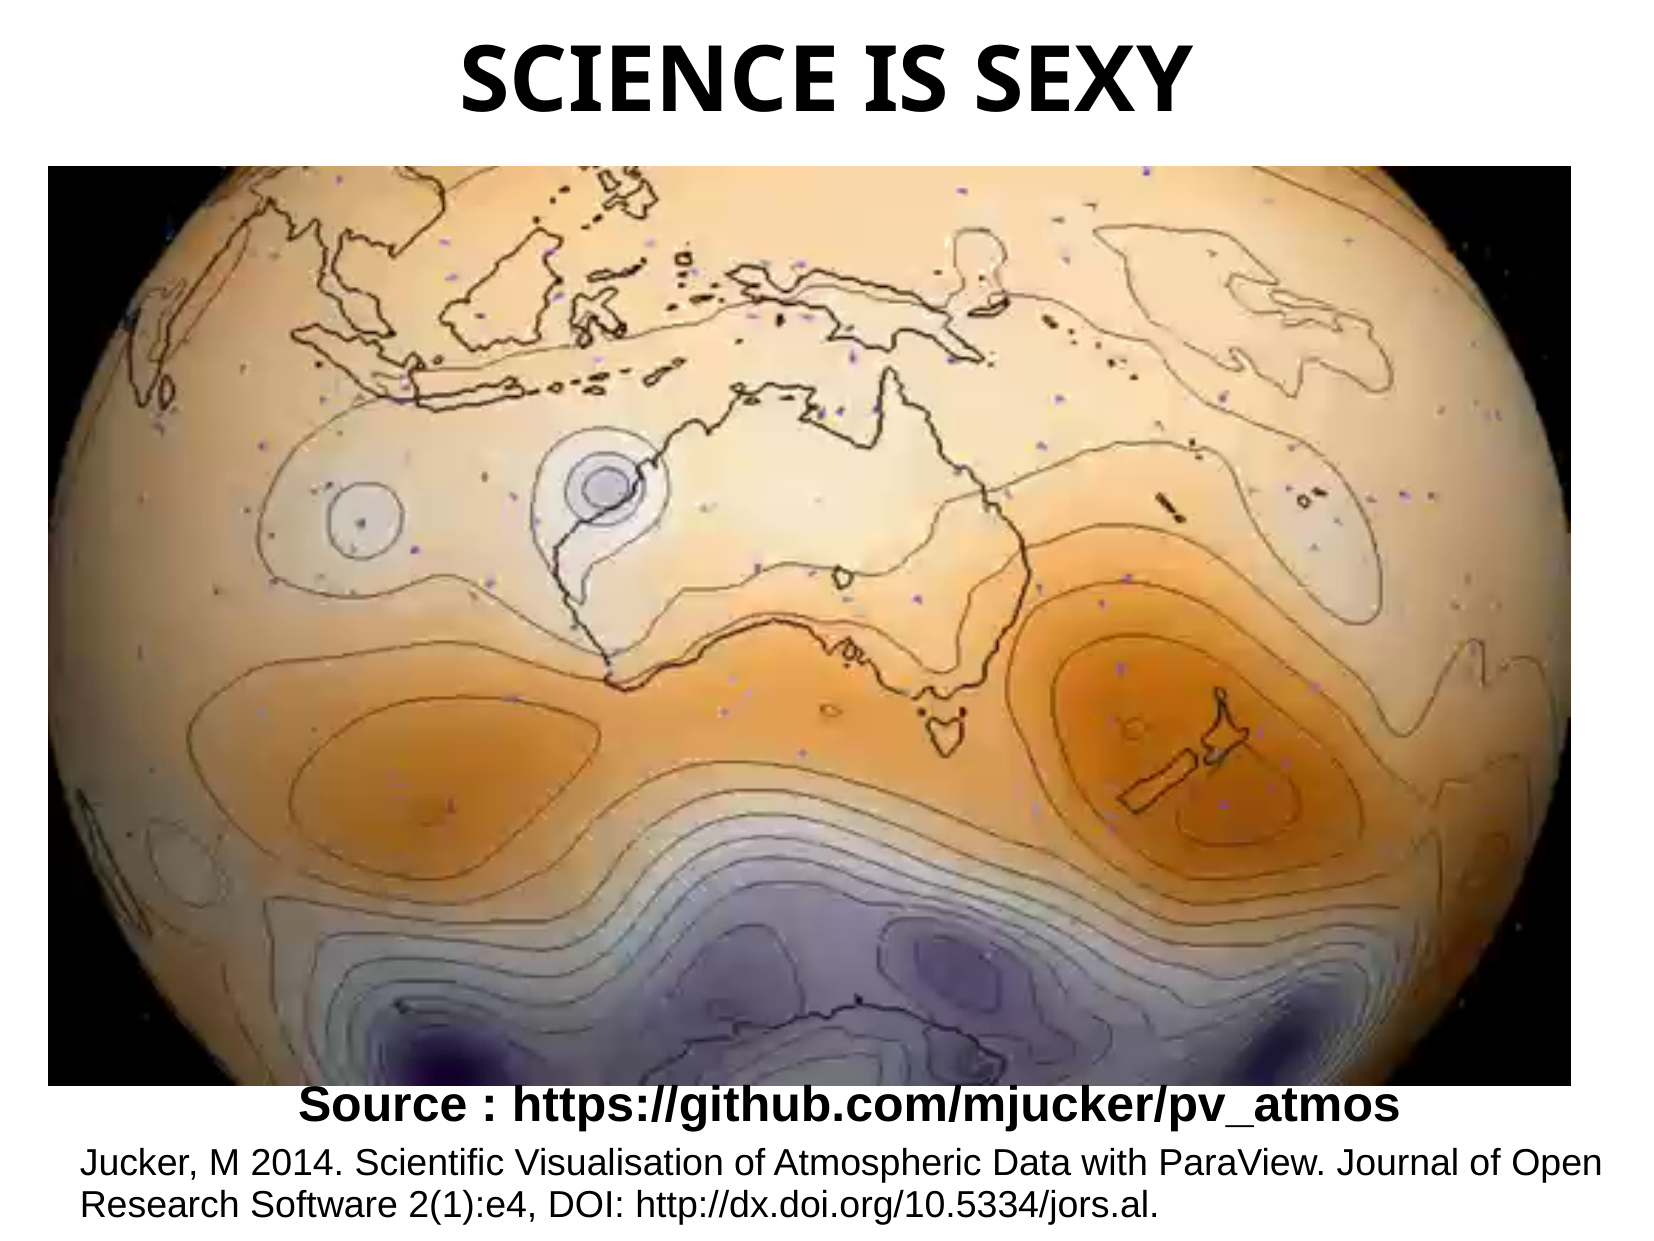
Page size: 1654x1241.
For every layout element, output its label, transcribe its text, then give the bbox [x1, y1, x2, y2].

text_box [47, 165, 1571, 1087]
text_box Source : https://github.com/mjucker/pv_atmos [283, 1068, 1459, 1133]
title SCIENCE IS SEXY [82, 0, 1571, 165]
text_box Jucker, M 2014. Scientific Visualisation of Atmospheric Data with ParaView. Journal of Open Research Software 2(1):e4, DOI: http://dx.doi.org/10.5334/jors.al. [64, 1133, 1648, 1233]
